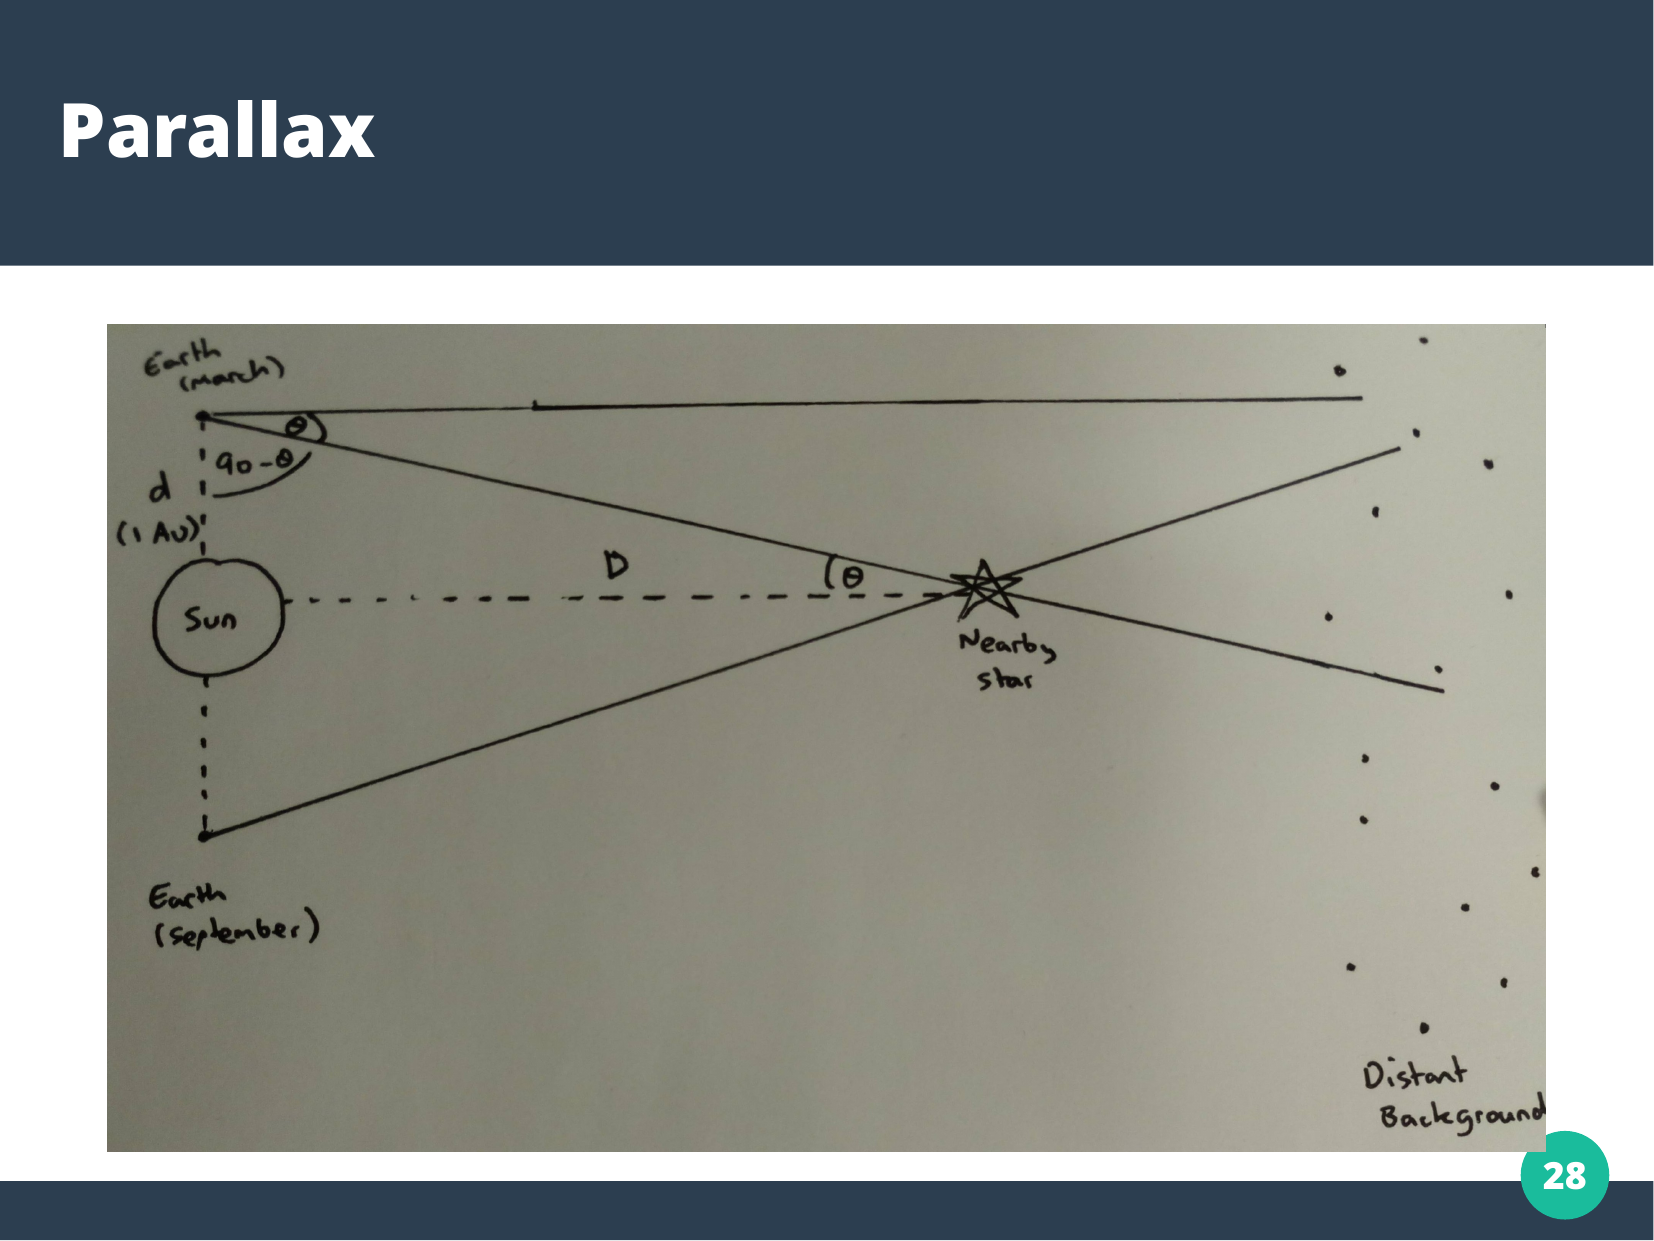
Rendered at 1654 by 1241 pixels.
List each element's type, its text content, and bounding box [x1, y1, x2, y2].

title Parallax [59, 49, 1595, 207]
picture [107, 324, 1546, 1152]
